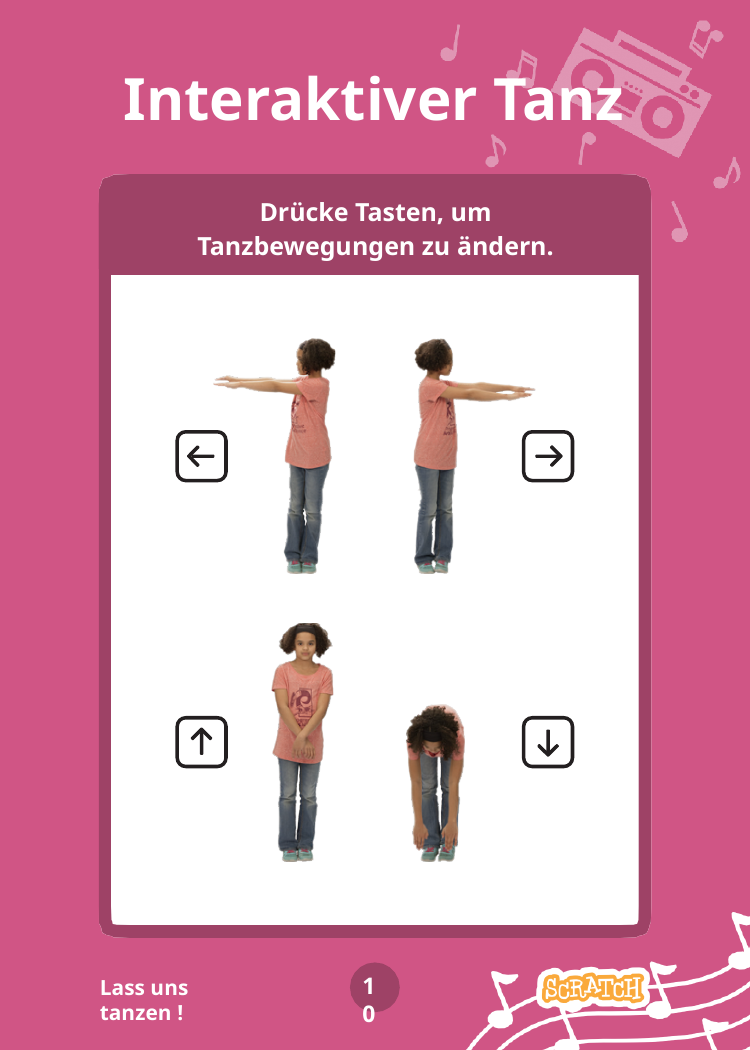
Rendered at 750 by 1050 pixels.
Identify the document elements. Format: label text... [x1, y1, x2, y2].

text_box Drücke Tasten, um Tanzbewegungen zu ändern. [189, 191, 561, 222]
text_box Interaktiver Tanz [0, 43, 662, 238]
text_box [0, 0, 750, 1050]
text_box Lass uns tanzen ! [97, 974, 272, 1000]
text_box [112, 188, 638, 262]
text_box 10 [360, 971, 390, 1000]
